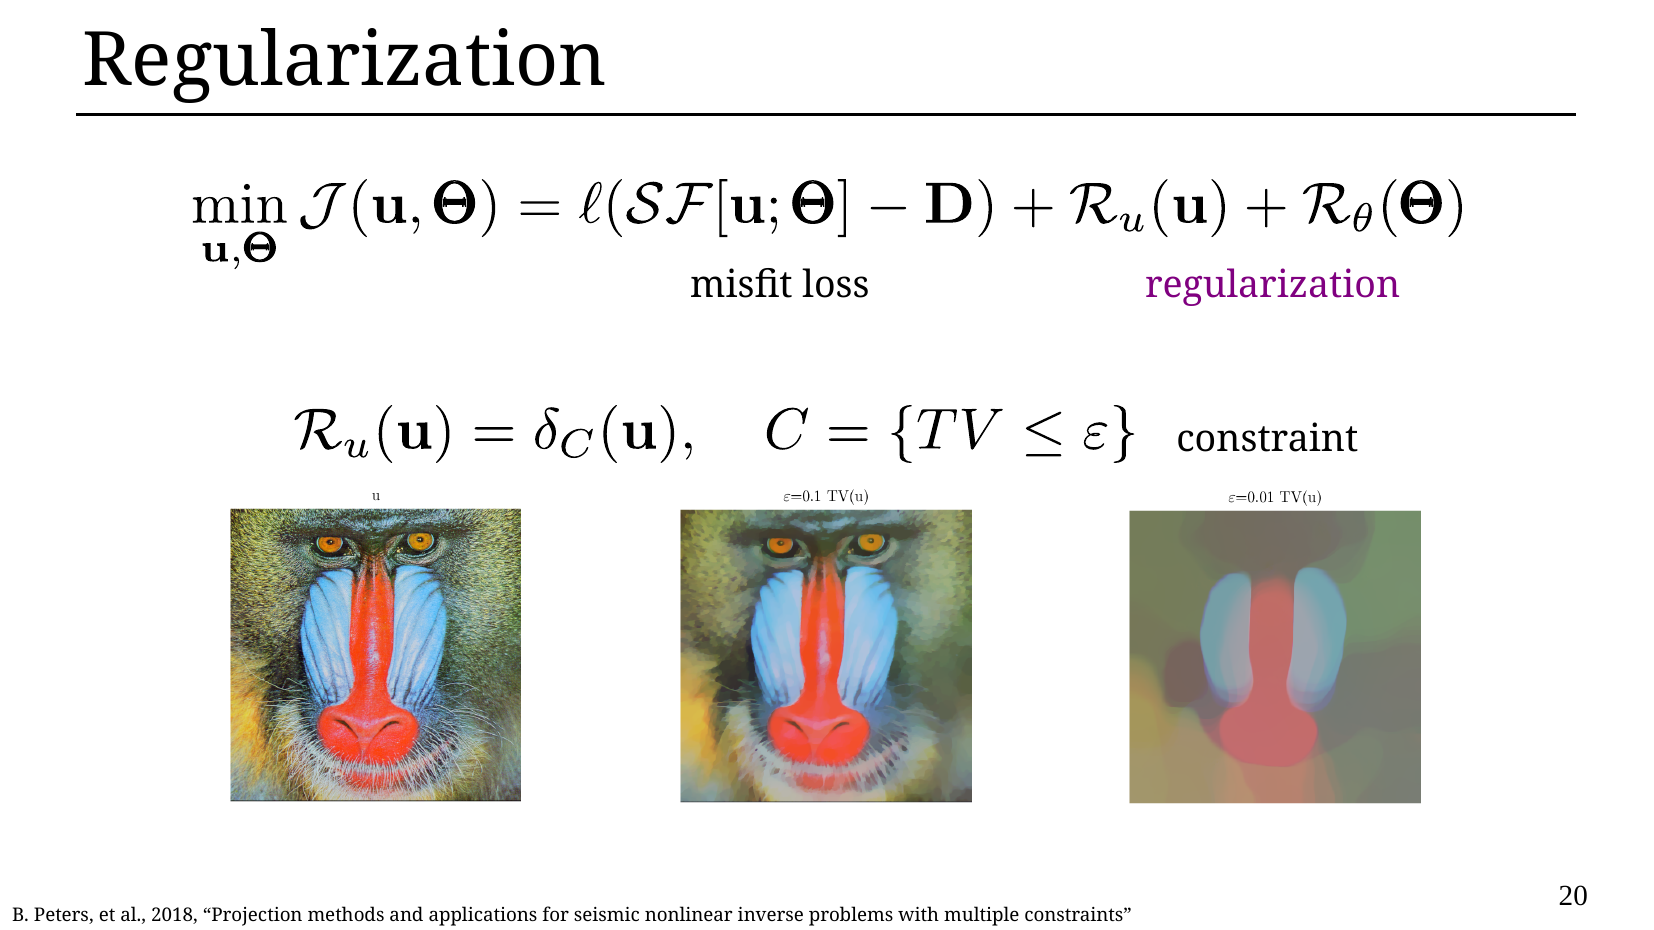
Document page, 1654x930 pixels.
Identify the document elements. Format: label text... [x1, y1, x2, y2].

picture [178, 478, 574, 854]
picture [1077, 480, 1474, 856]
text_box constraint [1085, 404, 1450, 463]
picture [188, 176, 1465, 272]
title Regularization [82, 7, 1571, 105]
picture [628, 479, 1025, 855]
text_box regularization [1120, 250, 1426, 309]
text_box misfit loss [660, 250, 901, 309]
picture [291, 402, 1137, 466]
text_box B. Peters, et al., 2018, “Projection methods and applications for seismic nonlinear inverse problems with multiple constraints” [0, 894, 1528, 930]
